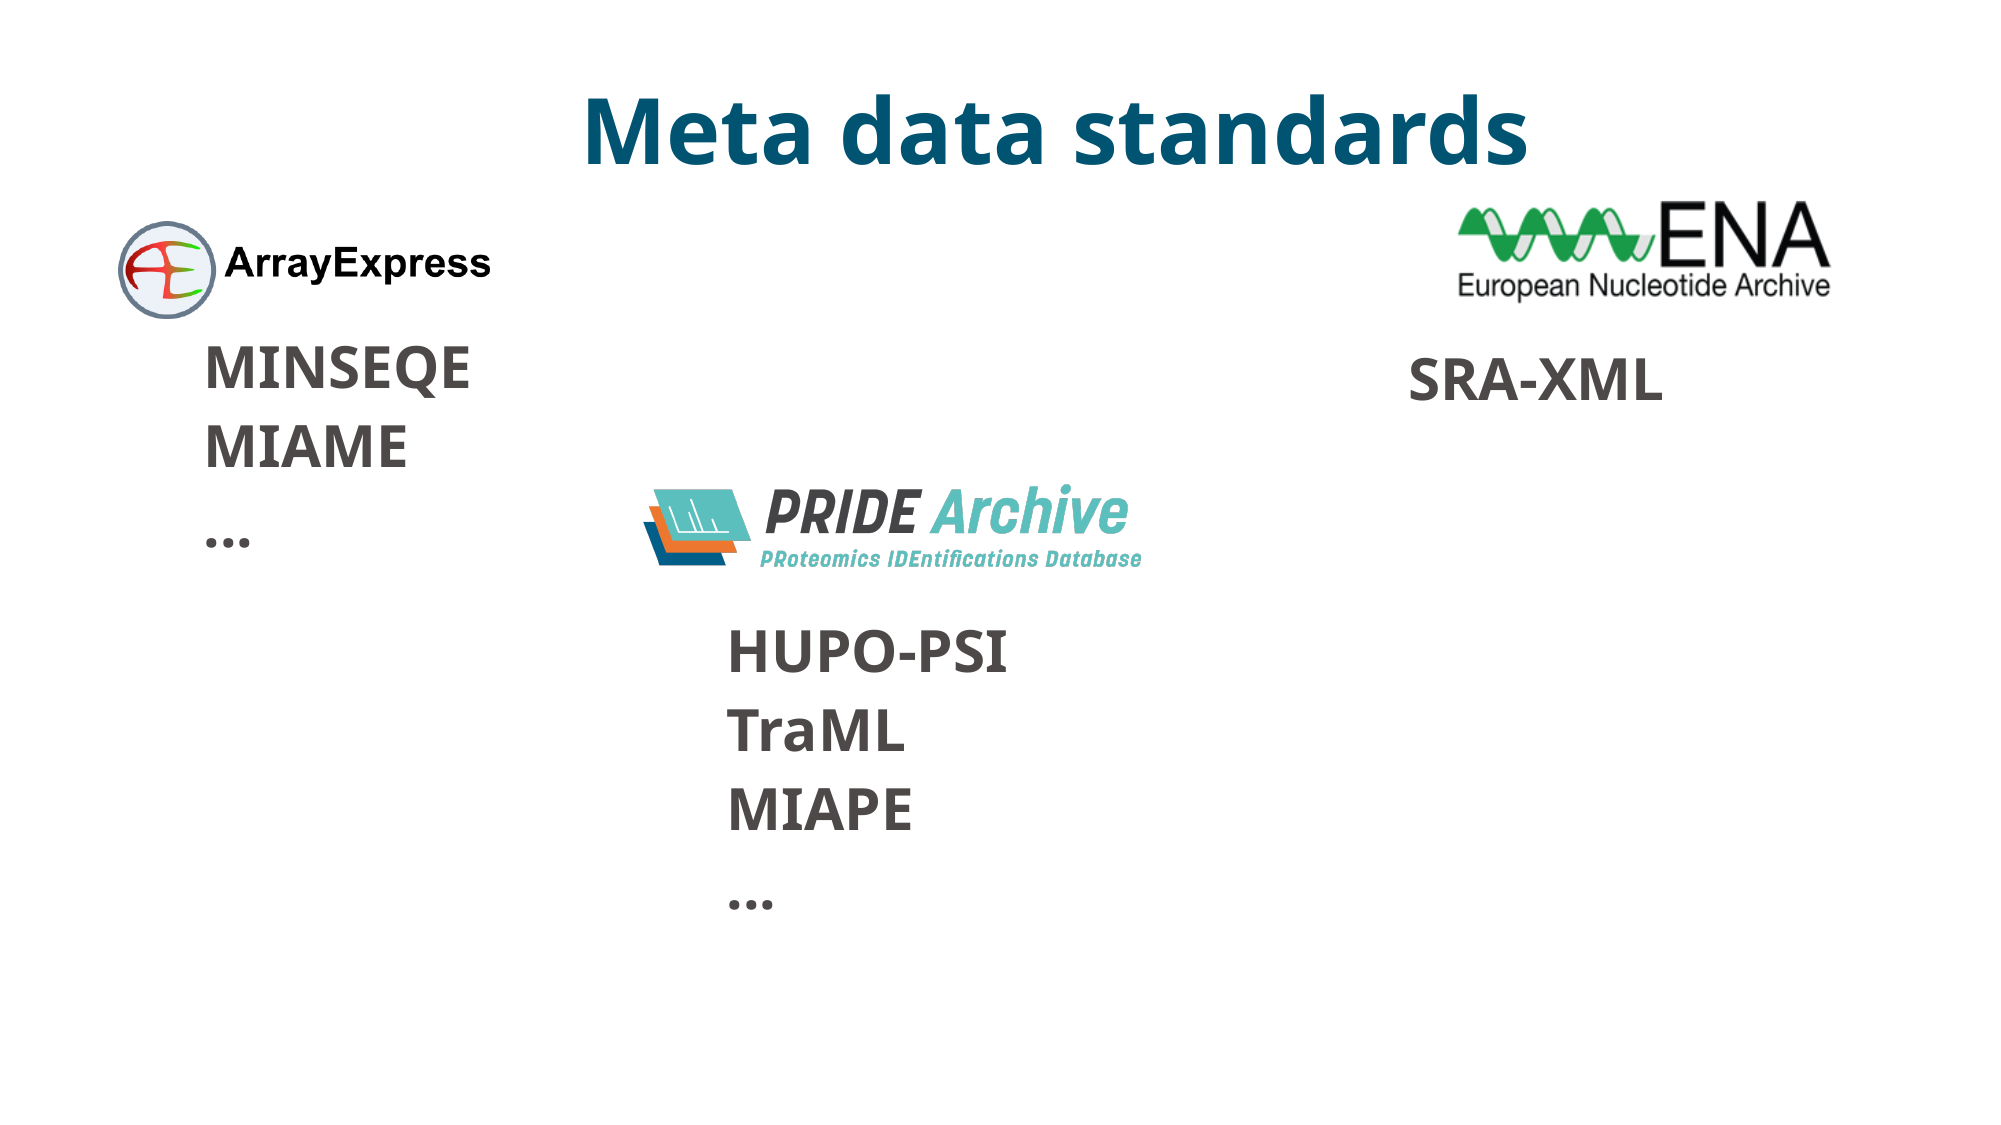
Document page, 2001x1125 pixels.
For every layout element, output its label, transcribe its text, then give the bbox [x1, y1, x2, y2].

text_box HUPO-PSI TraML MIAPE ... [712, 602, 1193, 909]
picture [1448, 194, 1843, 308]
text_box MINSEQE MIAME ... [188, 318, 519, 537]
text_box SRA-XML [1393, 330, 1875, 637]
picture [118, 221, 490, 319]
picture [643, 484, 1141, 567]
text_box Meta data standards [565, 59, 1671, 212]
